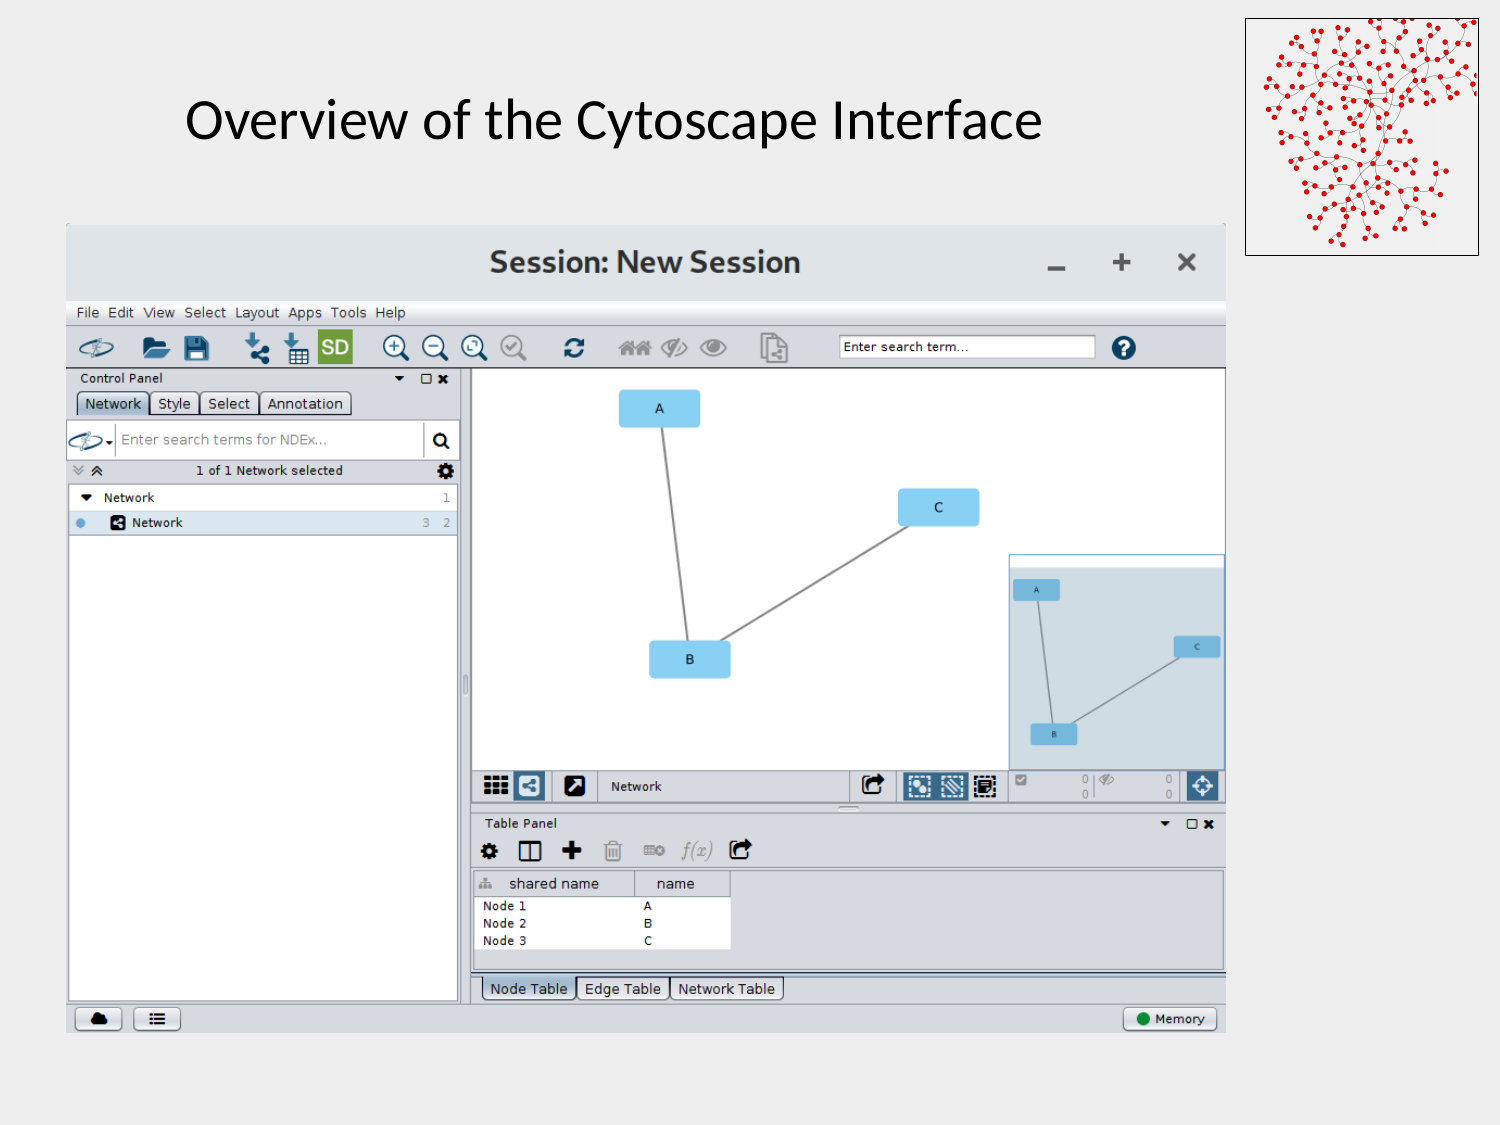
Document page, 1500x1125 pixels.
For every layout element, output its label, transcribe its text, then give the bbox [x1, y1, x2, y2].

picture [1246, 19, 1478, 255]
text_box Overview of the Cytoscape Interface [0, 80, 1290, 151]
picture [66, 223, 1226, 1033]
